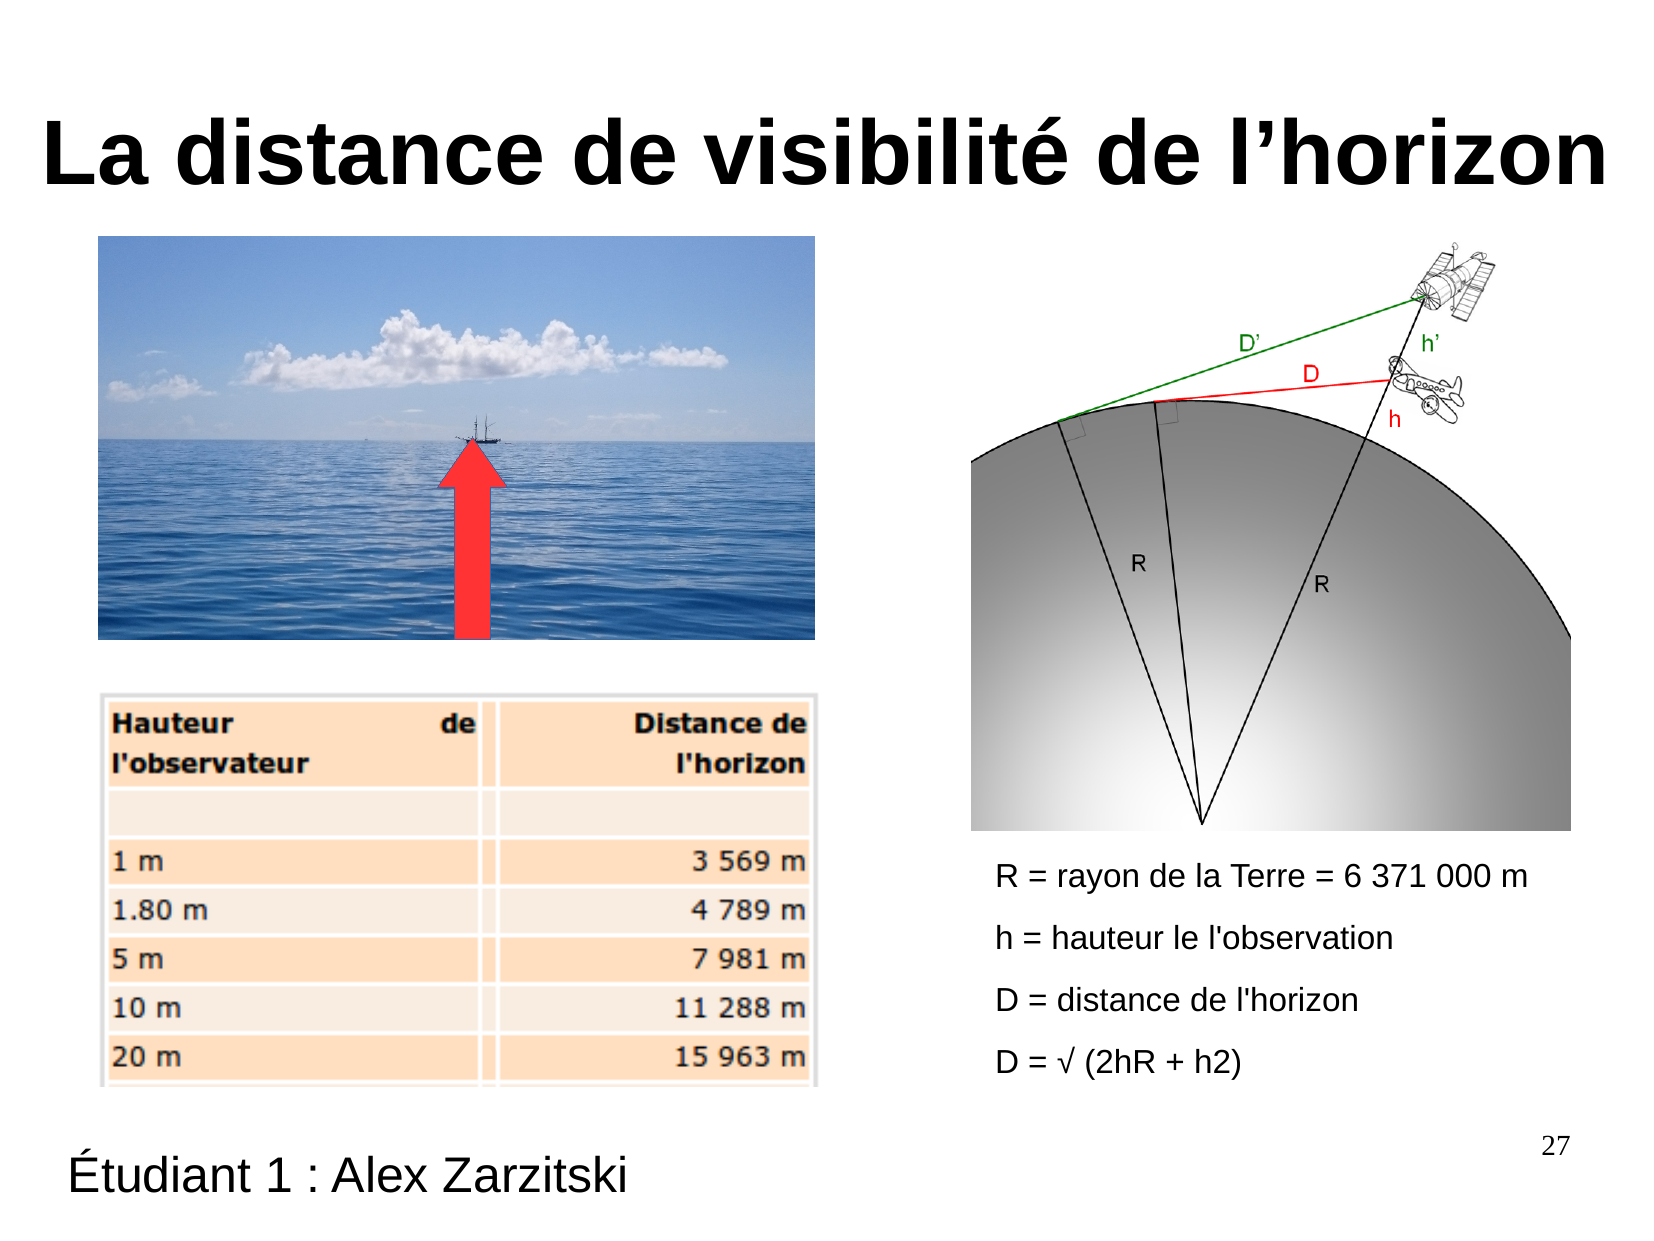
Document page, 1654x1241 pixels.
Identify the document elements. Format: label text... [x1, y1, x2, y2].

text_box R = rayon de la Terre = 6 371 000 m h = hauteur le l'observation D = distance de l'horizon D = √ (2hR + h2) [980, 850, 1595, 1099]
text_box Étudiant 1 : Alex Zarzitski [53, 1139, 650, 1211]
picture [971, 236, 1571, 831]
title La distance de visibilité de l’horizon [0, 49, 1654, 257]
picture [98, 236, 815, 640]
picture [94, 687, 823, 1087]
text_box [437, 436, 508, 640]
